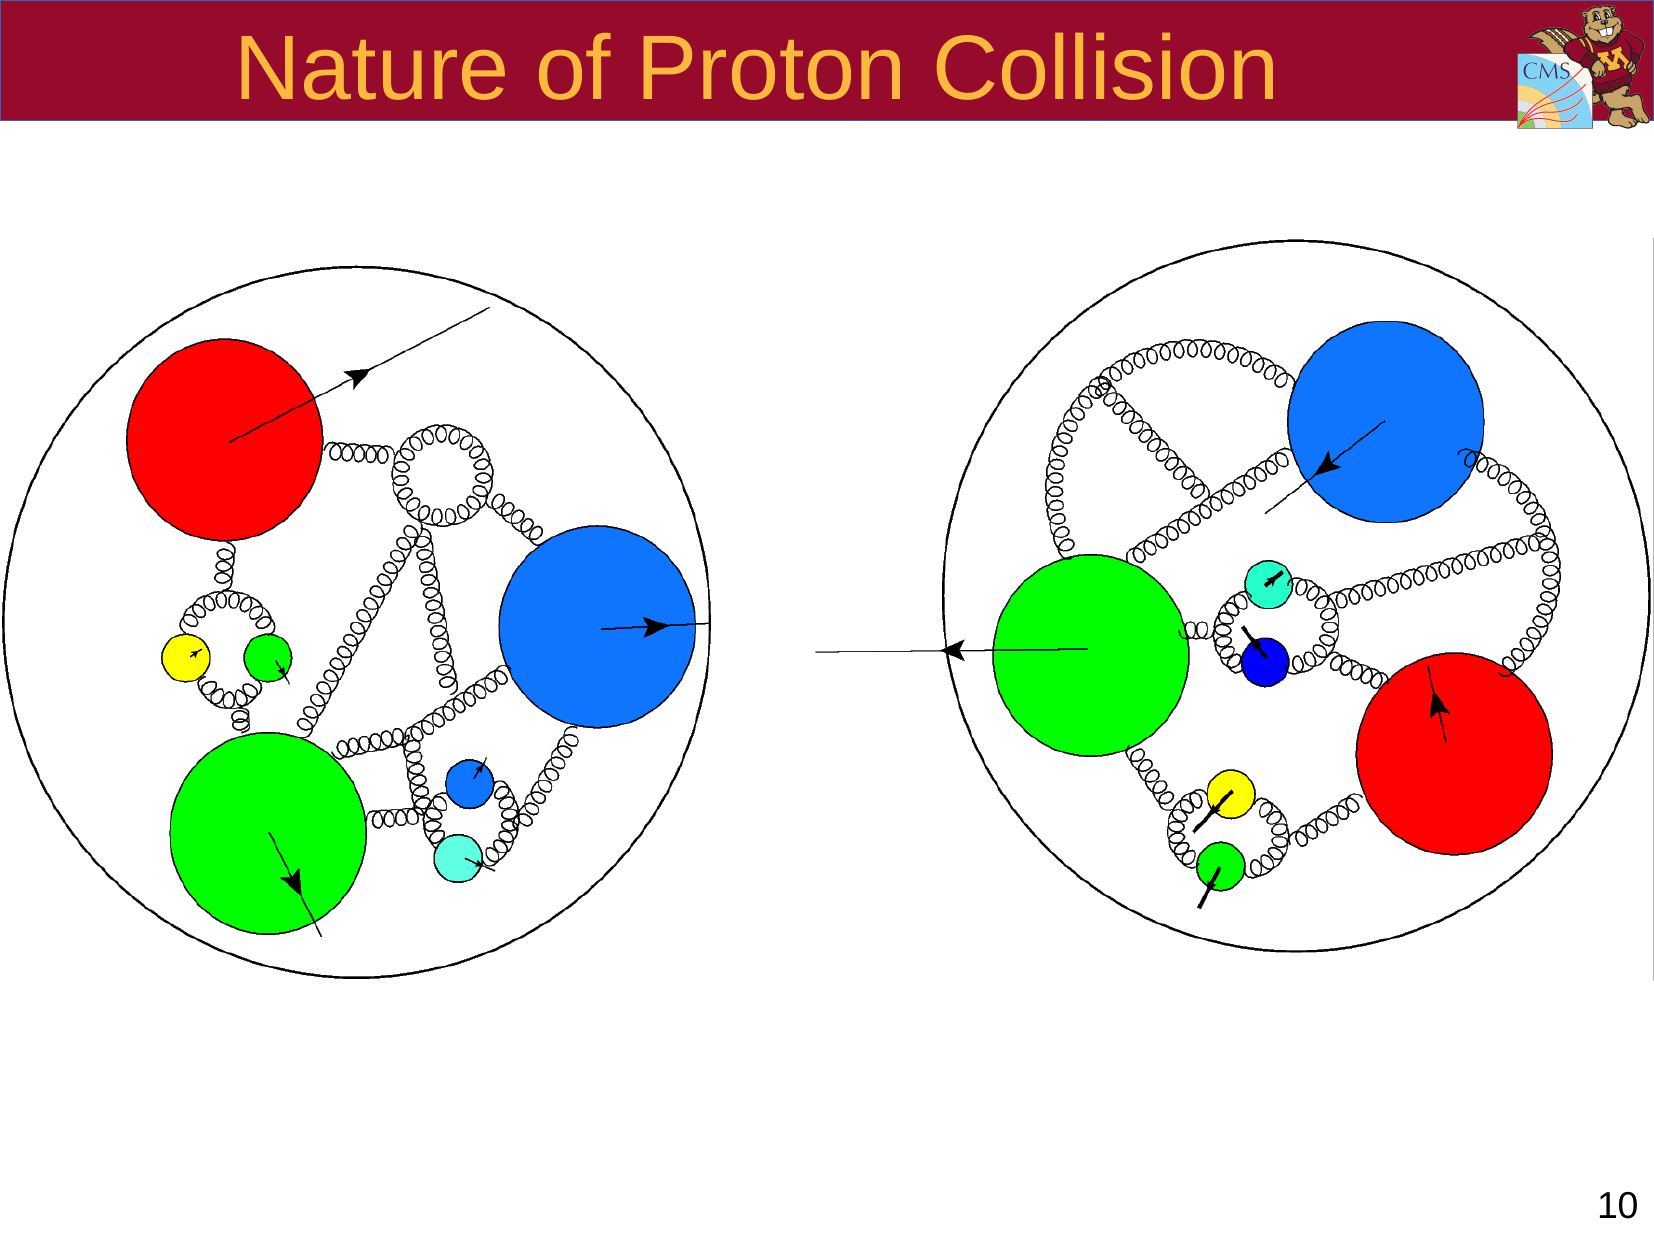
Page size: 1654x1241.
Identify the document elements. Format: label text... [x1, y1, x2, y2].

title Nature of Proton Collision [0, 15, 1516, 121]
picture [1515, 0, 1652, 135]
picture [0, 238, 1654, 981]
